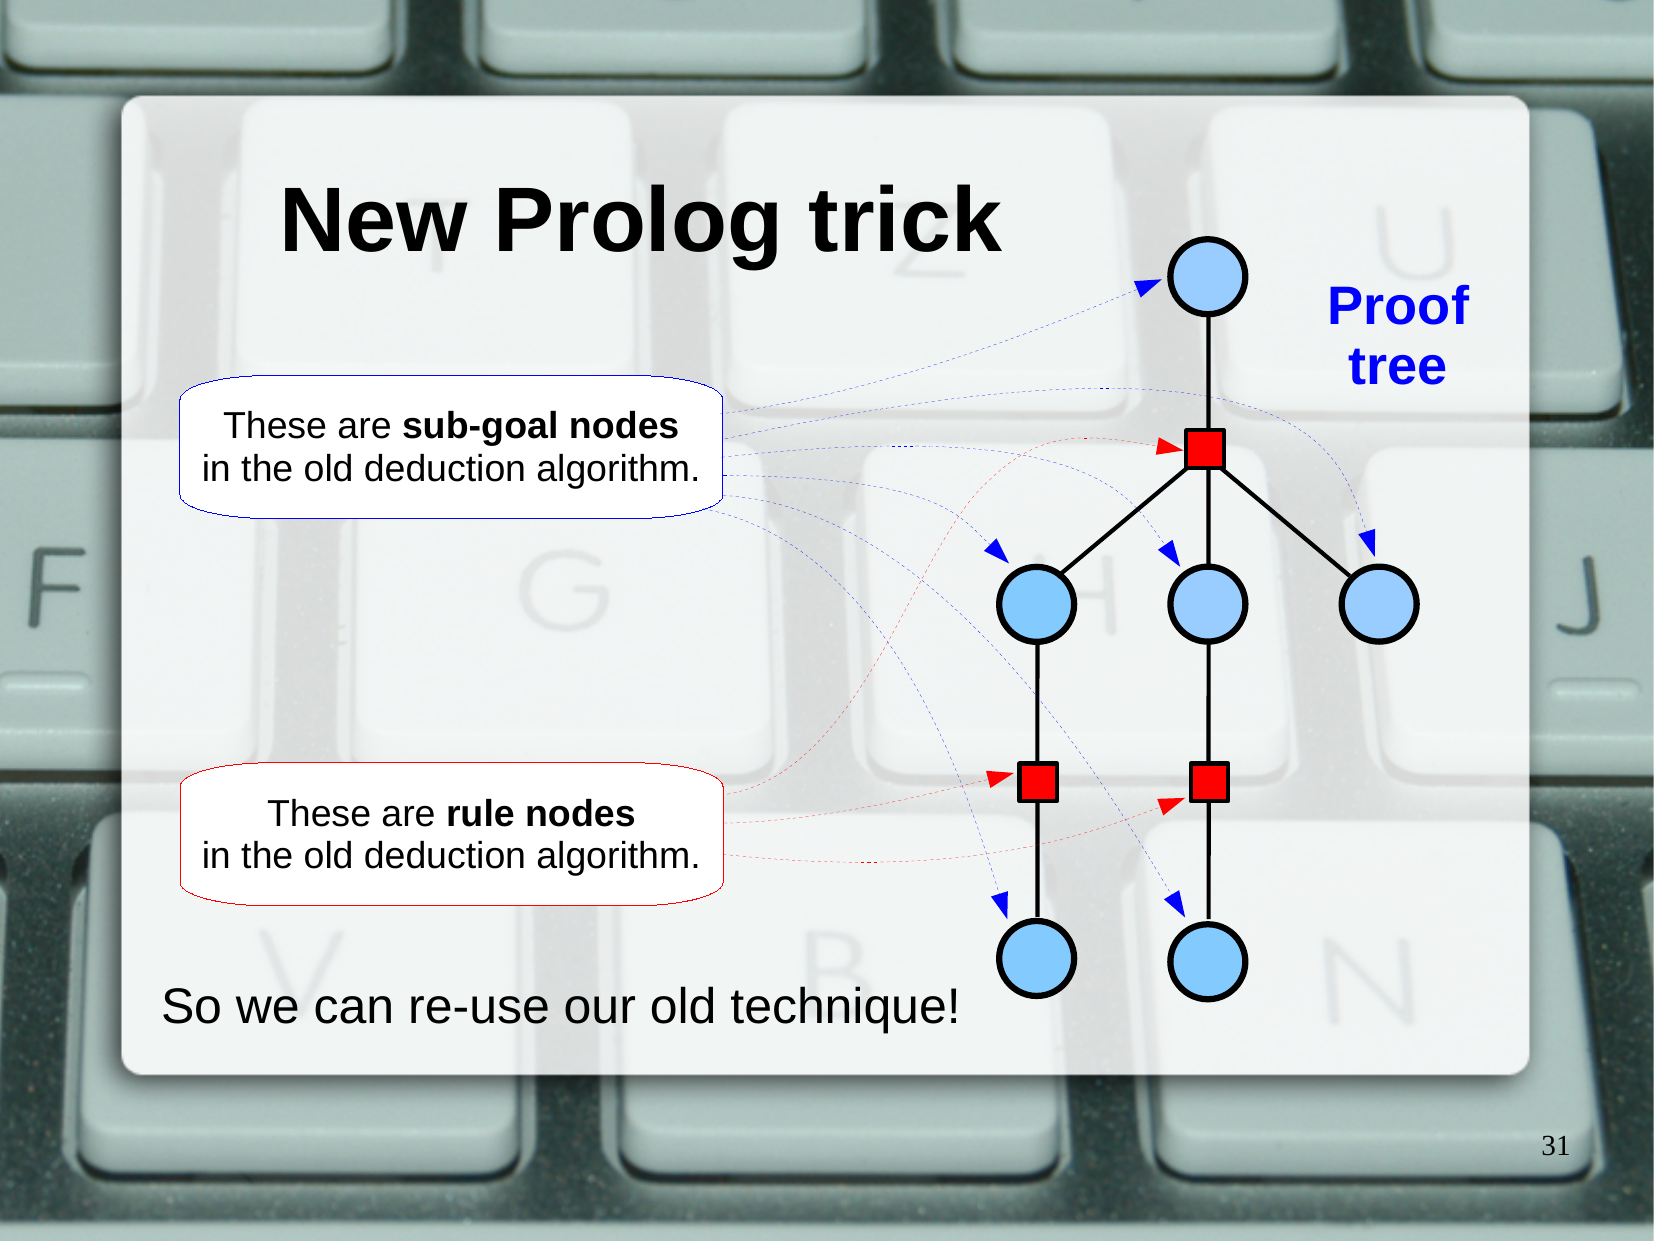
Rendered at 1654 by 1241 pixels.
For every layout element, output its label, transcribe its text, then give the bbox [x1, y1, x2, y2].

text_box [1341, 566, 1417, 642]
text_box [1186, 430, 1224, 468]
text_box So we can re-use our old technique! [146, 970, 1018, 1042]
text_box [1190, 763, 1229, 802]
text_box [1170, 566, 1246, 642]
text_box [999, 920, 1075, 996]
picture [0, 0, 1654, 1241]
text_box These are rule nodes in the old deduction algorithm. [180, 762, 724, 906]
text_box Proof tree [1287, 267, 1509, 407]
title New Prolog trick [186, 143, 1097, 297]
text_box [1170, 239, 1246, 315]
text_box [1170, 924, 1246, 1000]
text_box These are sub-goal nodes in the old deduction algorithm. [179, 375, 723, 519]
text_box [999, 566, 1075, 642]
text_box [1019, 763, 1058, 802]
